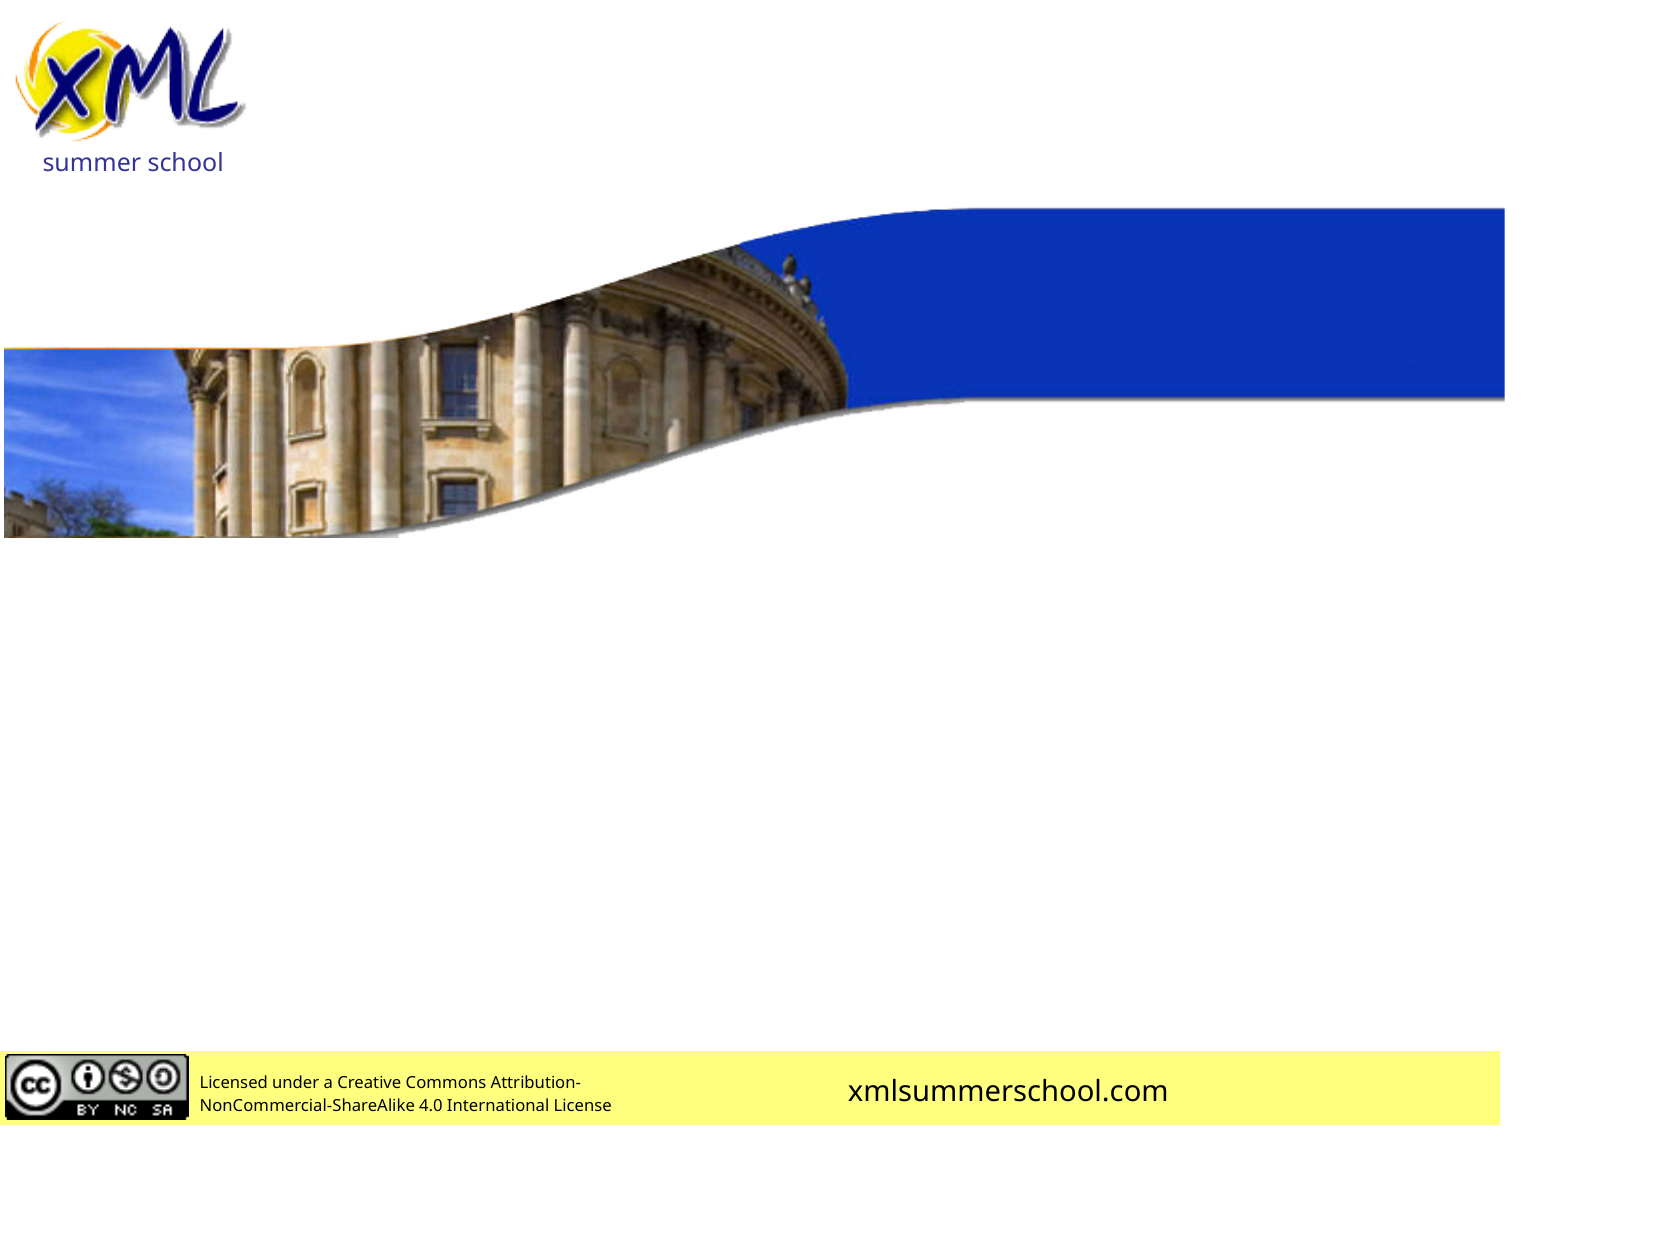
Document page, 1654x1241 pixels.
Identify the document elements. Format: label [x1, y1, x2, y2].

picture [4, 178, 1505, 538]
picture [0, 0, 254, 150]
picture [5, 1054, 189, 1120]
